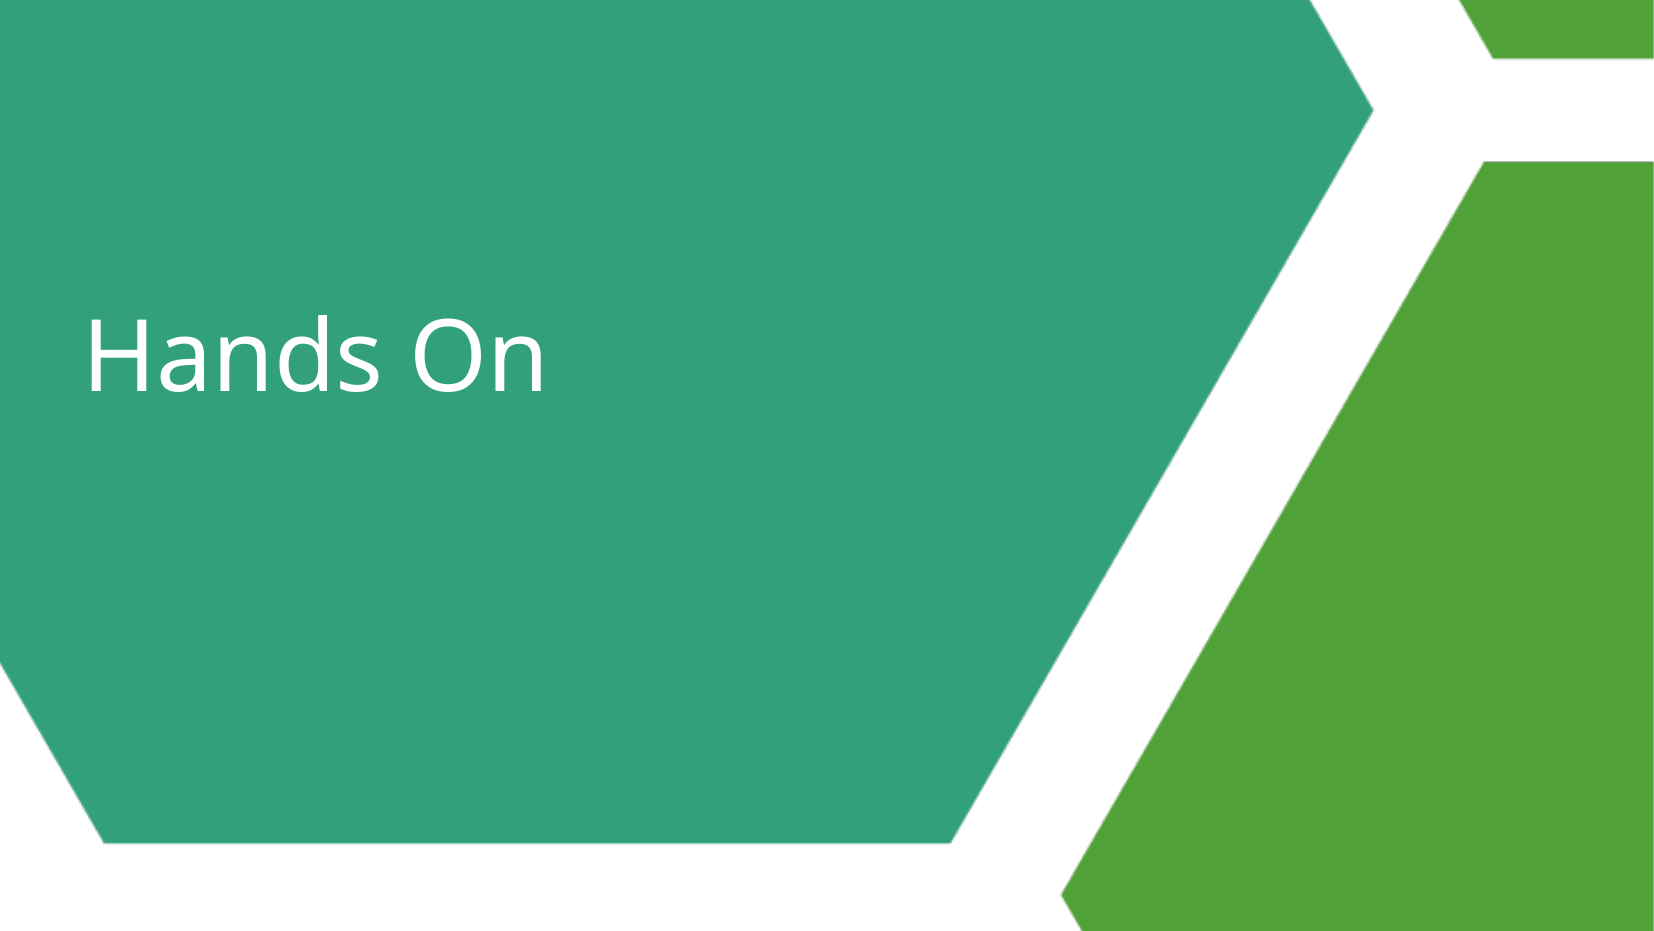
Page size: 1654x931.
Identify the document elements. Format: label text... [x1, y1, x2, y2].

picture [0, 0, 1654, 931]
title Hands On [82, 219, 1218, 486]
